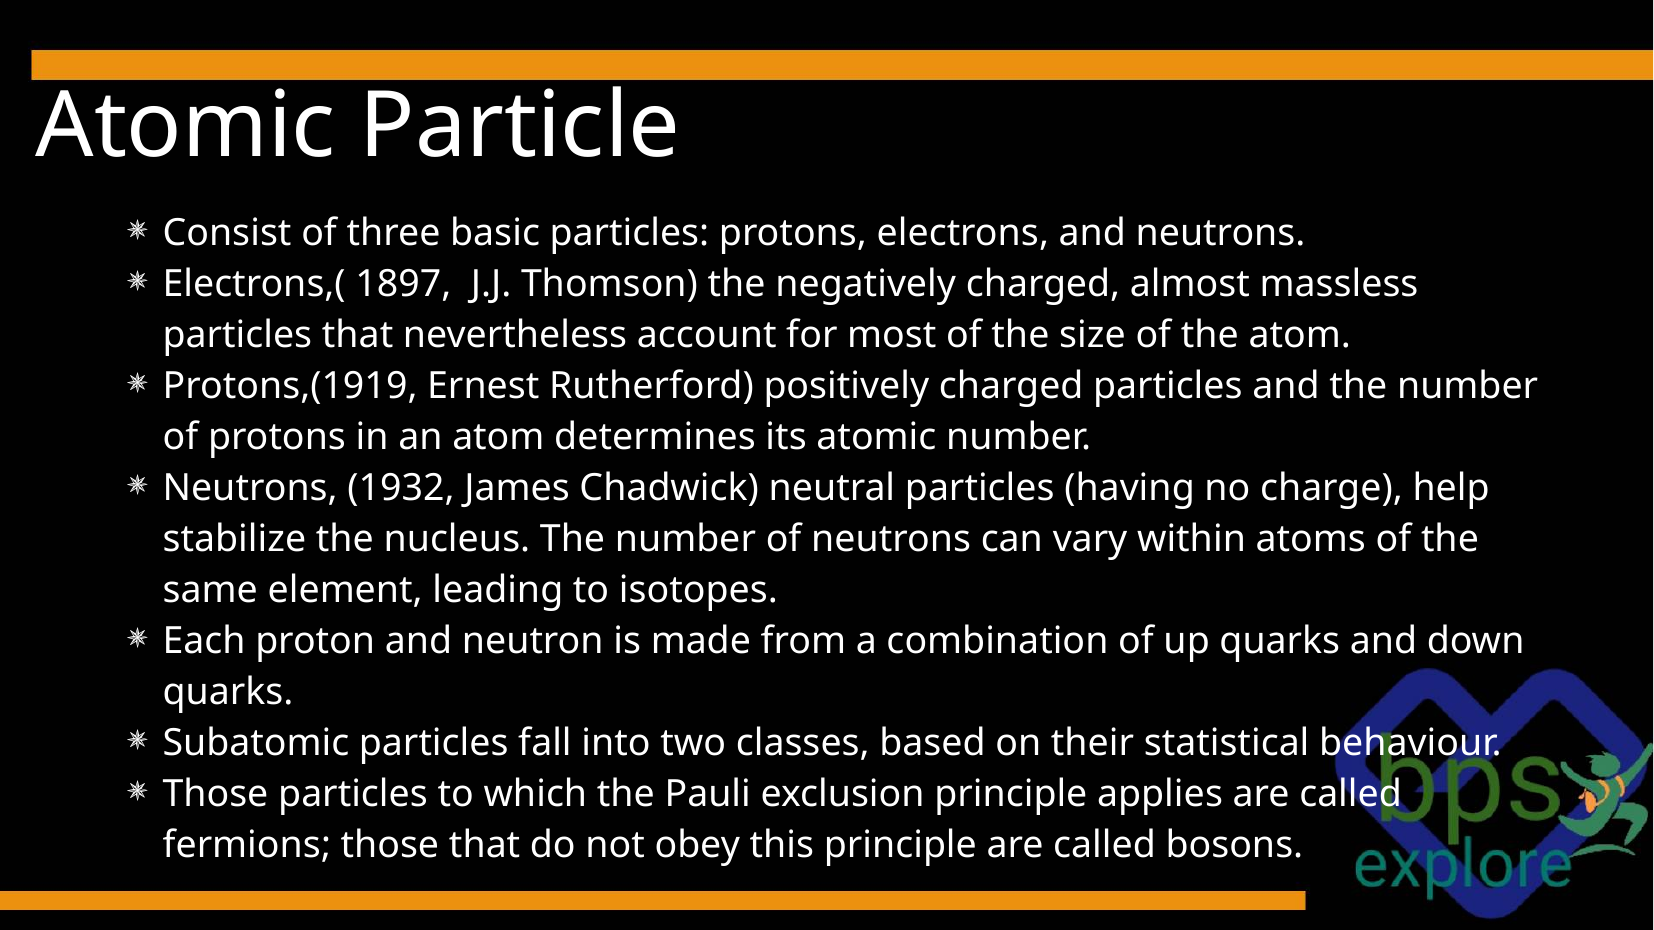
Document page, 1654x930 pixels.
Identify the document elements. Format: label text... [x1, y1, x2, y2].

title Atomic Particle [35, 42, 1524, 199]
picture [0, 0, 1654, 930]
text_box Consist of three basic particles: protons, electrons, and neutrons. Electrons,( 1897, J.J. Thomson) the negatively charged, almost massless particles that nevertheless account for most of the size of the atom. Protons,(1919, Ernest Rutherford) positively charged particles and the number of protons in an atom determines its atomic number. Neutrons, (1932, James Chadwick) neutral particles (having no charge), help stabilize the nucleus. The number of neutrons can vary within atoms of the same element, leading to isotopes. Each proton and neutron is made from a combination of up quarks and down quarks. Subatomic particles fall into two classes, based on their statistical behaviour. Those particles to which the Pauli exclusion principle applies are called fermions; those that do not obey this principle are called bosons. [112, 198, 1576, 877]
